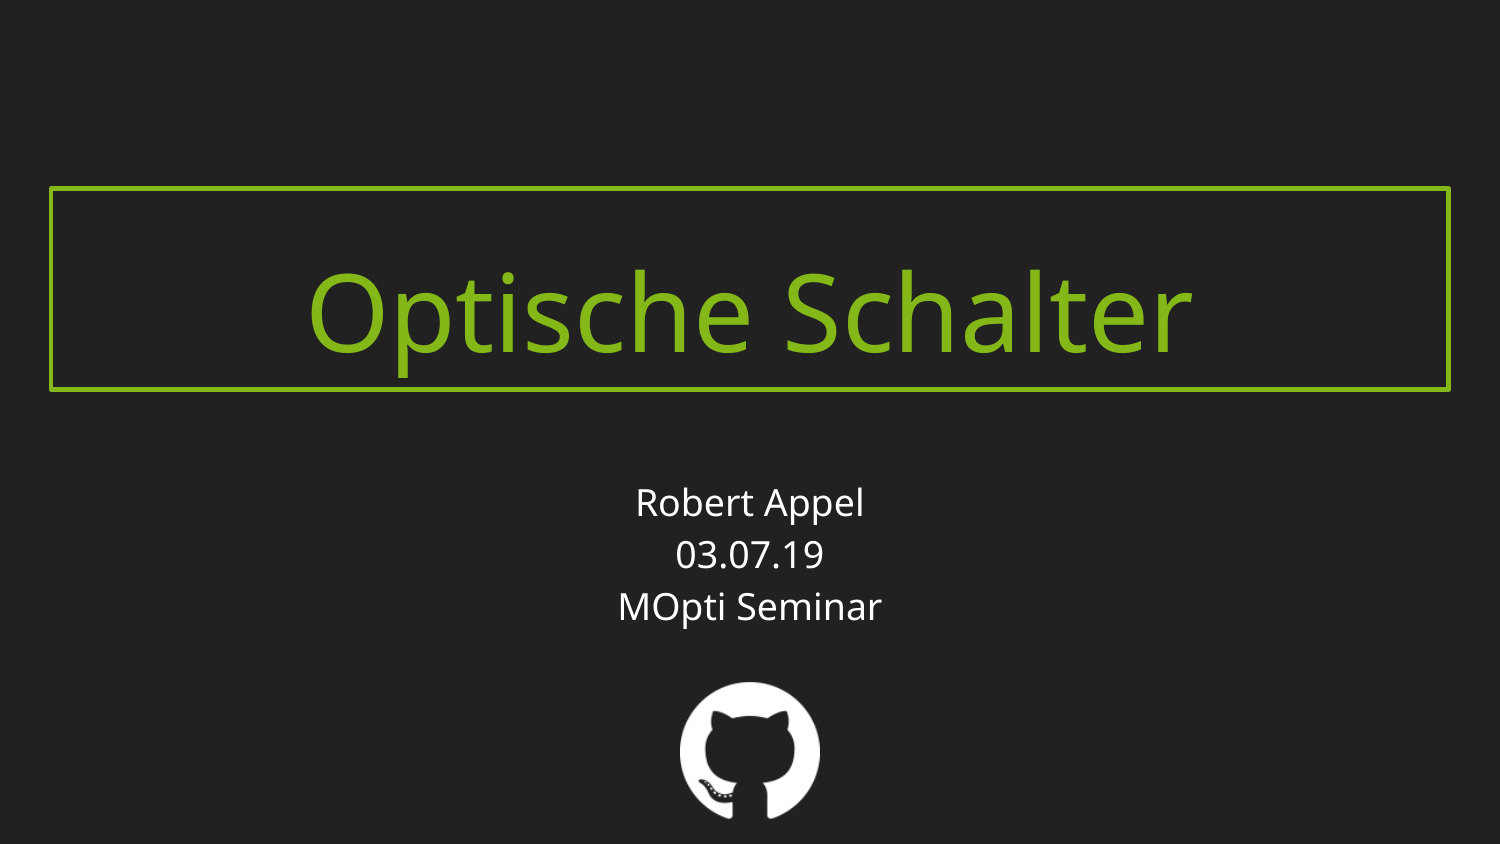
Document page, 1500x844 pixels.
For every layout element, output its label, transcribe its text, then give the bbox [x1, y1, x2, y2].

picture [680, 681, 820, 821]
title Optische Schalter [51, 188, 1449, 390]
subtitle Robert Appel 03.07.19 MOpti Seminar [51, 457, 1449, 667]
